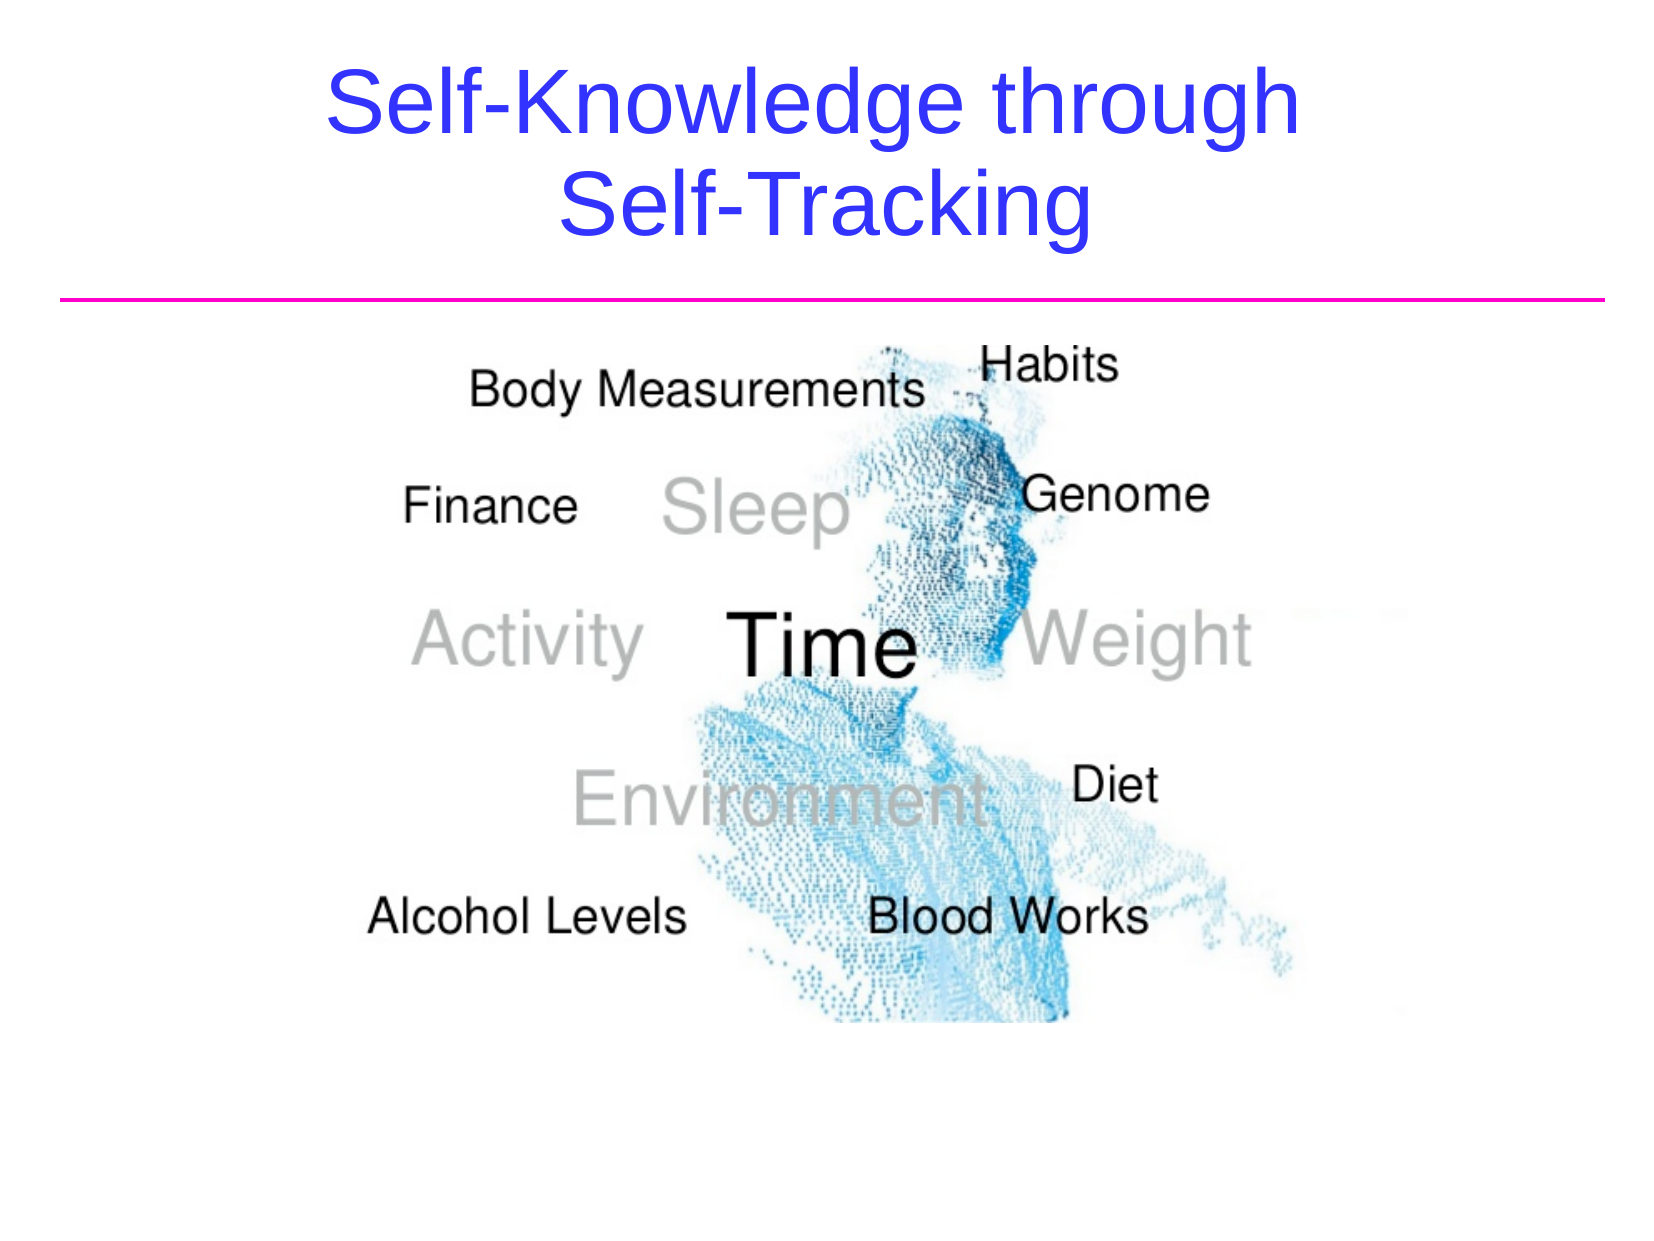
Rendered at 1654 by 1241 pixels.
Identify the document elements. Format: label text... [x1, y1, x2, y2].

picture [345, 345, 1409, 1023]
title Self-Knowledge through Self-Tracking [82, 49, 1571, 257]
